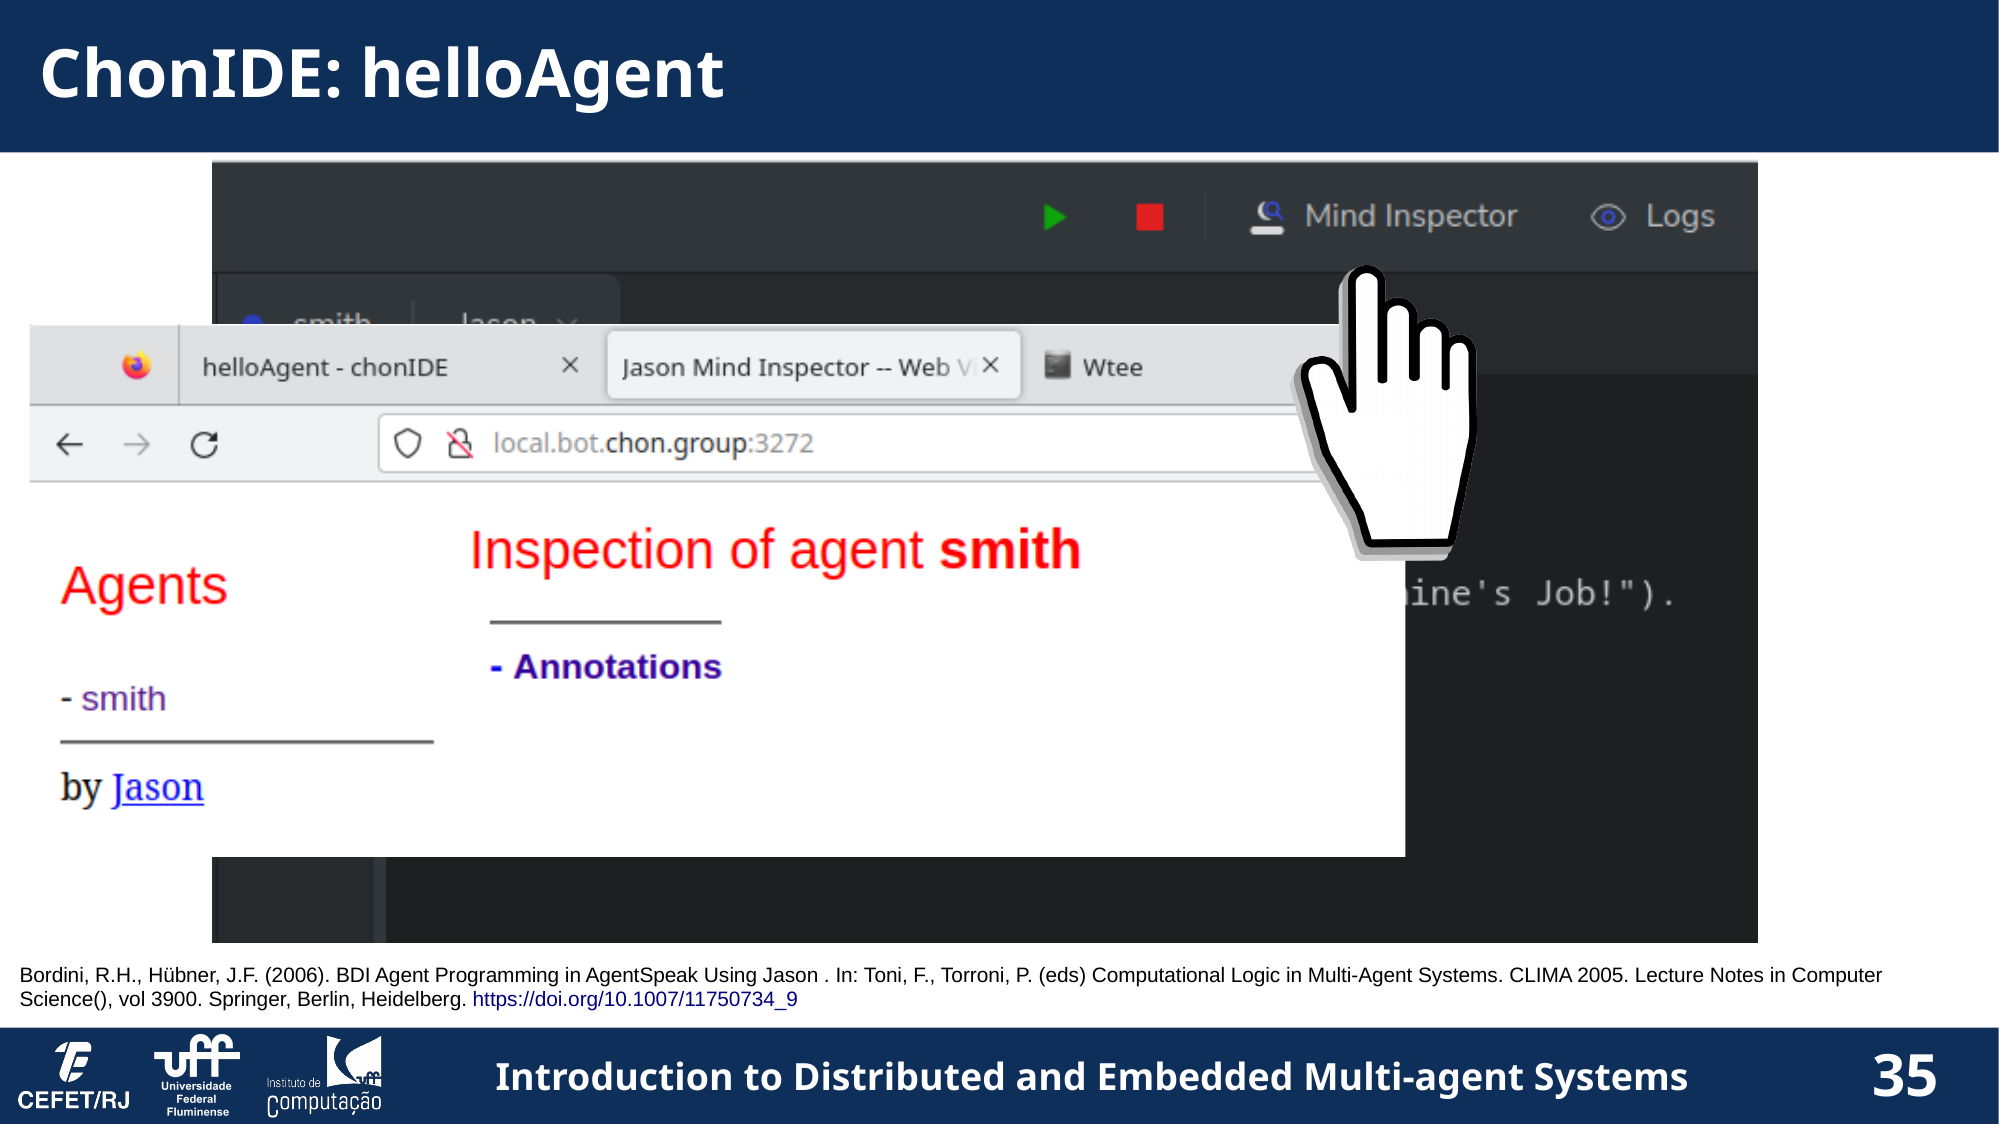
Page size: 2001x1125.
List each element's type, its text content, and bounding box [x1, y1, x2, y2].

picture [29, 159, 1758, 943]
picture [153, 1042, 241, 1121]
picture [265, 1042, 383, 1118]
text_box ChonIDE: helloAgent [25, 23, 1998, 116]
text_box Bordini, R.H., Hübner, J.F. (2006). BDI Agent Programming in AgentSpeak Using Jason . In: Toni, F., Torroni, P. (eds) Computational Logic in Multi-Agent Systems. CLIMA 2005. Lecture Notes in Computer Science(), vol 3900. Springer, Berlin, Heidelberg. https://doi.org/10.1007/11750734_9 [4, 956, 1979, 1042]
picture [18, 1042, 129, 1125]
